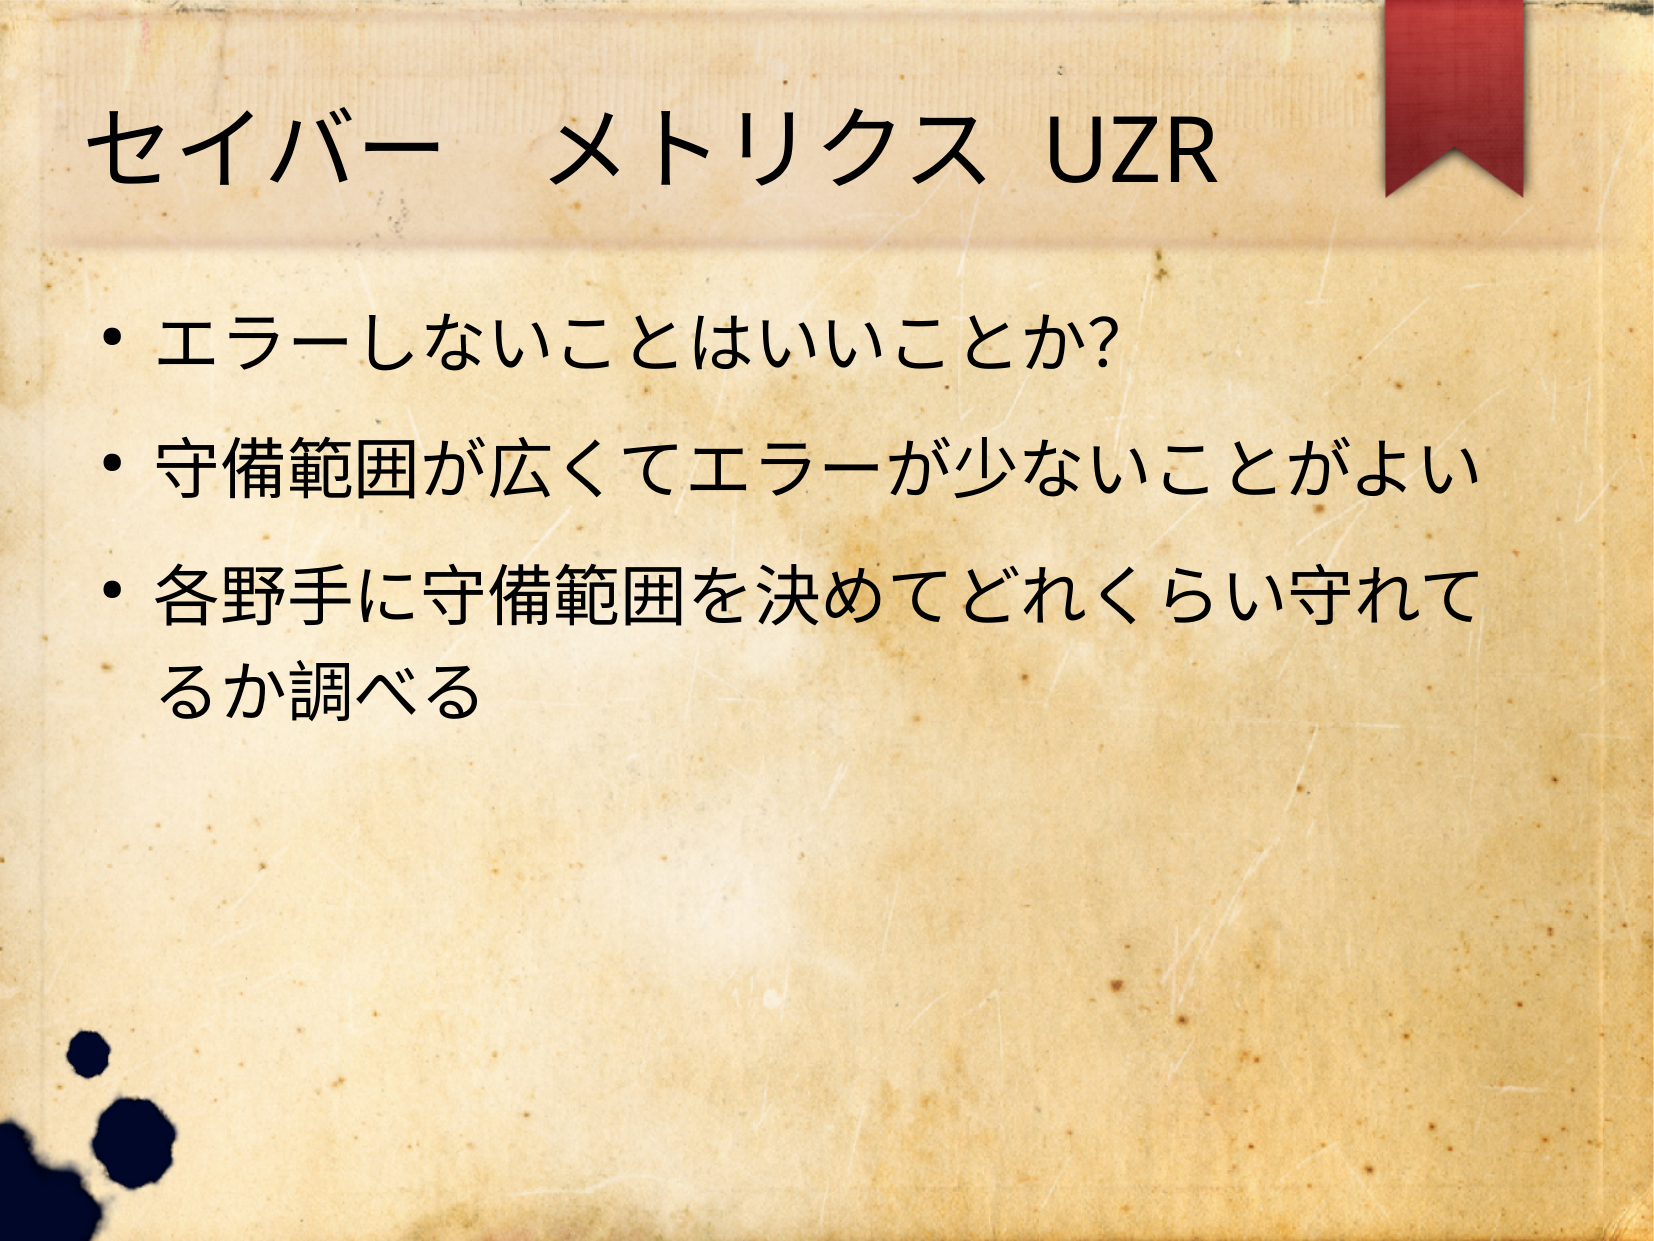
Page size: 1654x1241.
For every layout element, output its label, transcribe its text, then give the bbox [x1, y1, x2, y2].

list エラーしないことはいいことか？ 守備範囲が広くてエラーが少ないことがよい 各野手に守備範囲を決めてどれくらい守れてるか調べる [82, 290, 1538, 1010]
title セイバー メトリクス UZR [82, 49, 1347, 237]
picture [0, 0, 1654, 1241]
